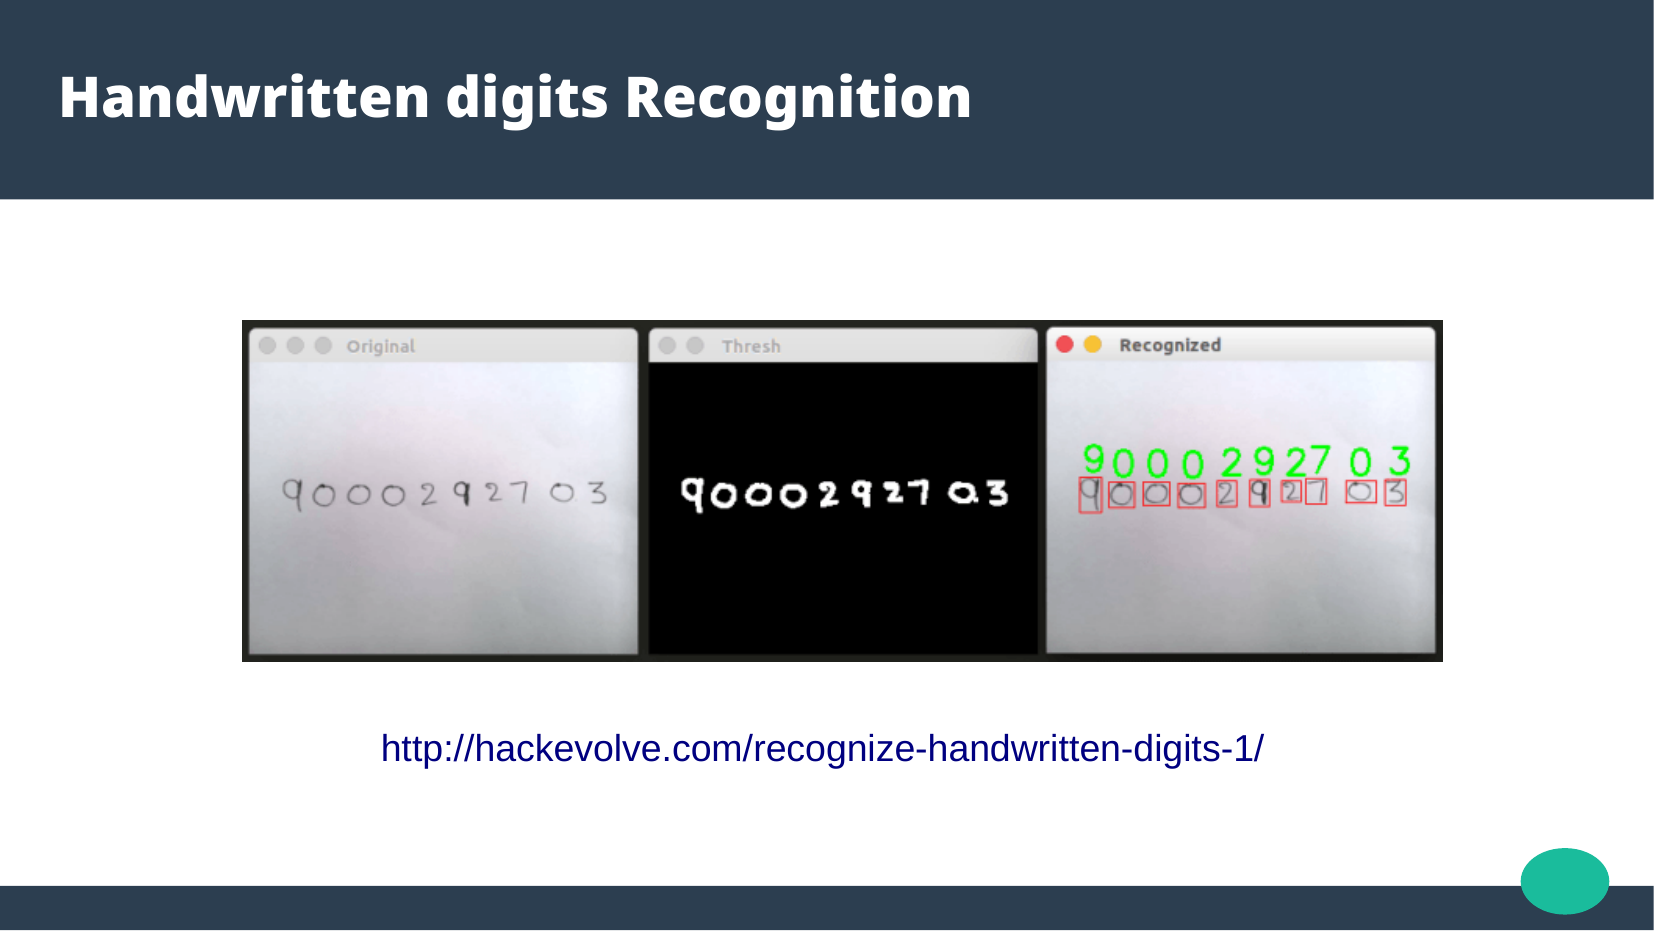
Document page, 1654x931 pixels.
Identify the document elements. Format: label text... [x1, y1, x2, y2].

title Handwritten digits Recognition [59, 37, 1595, 155]
picture [242, 320, 1443, 662]
text_box http://hackevolve.com/recognize-handwritten-digits-1/ [366, 720, 1462, 791]
